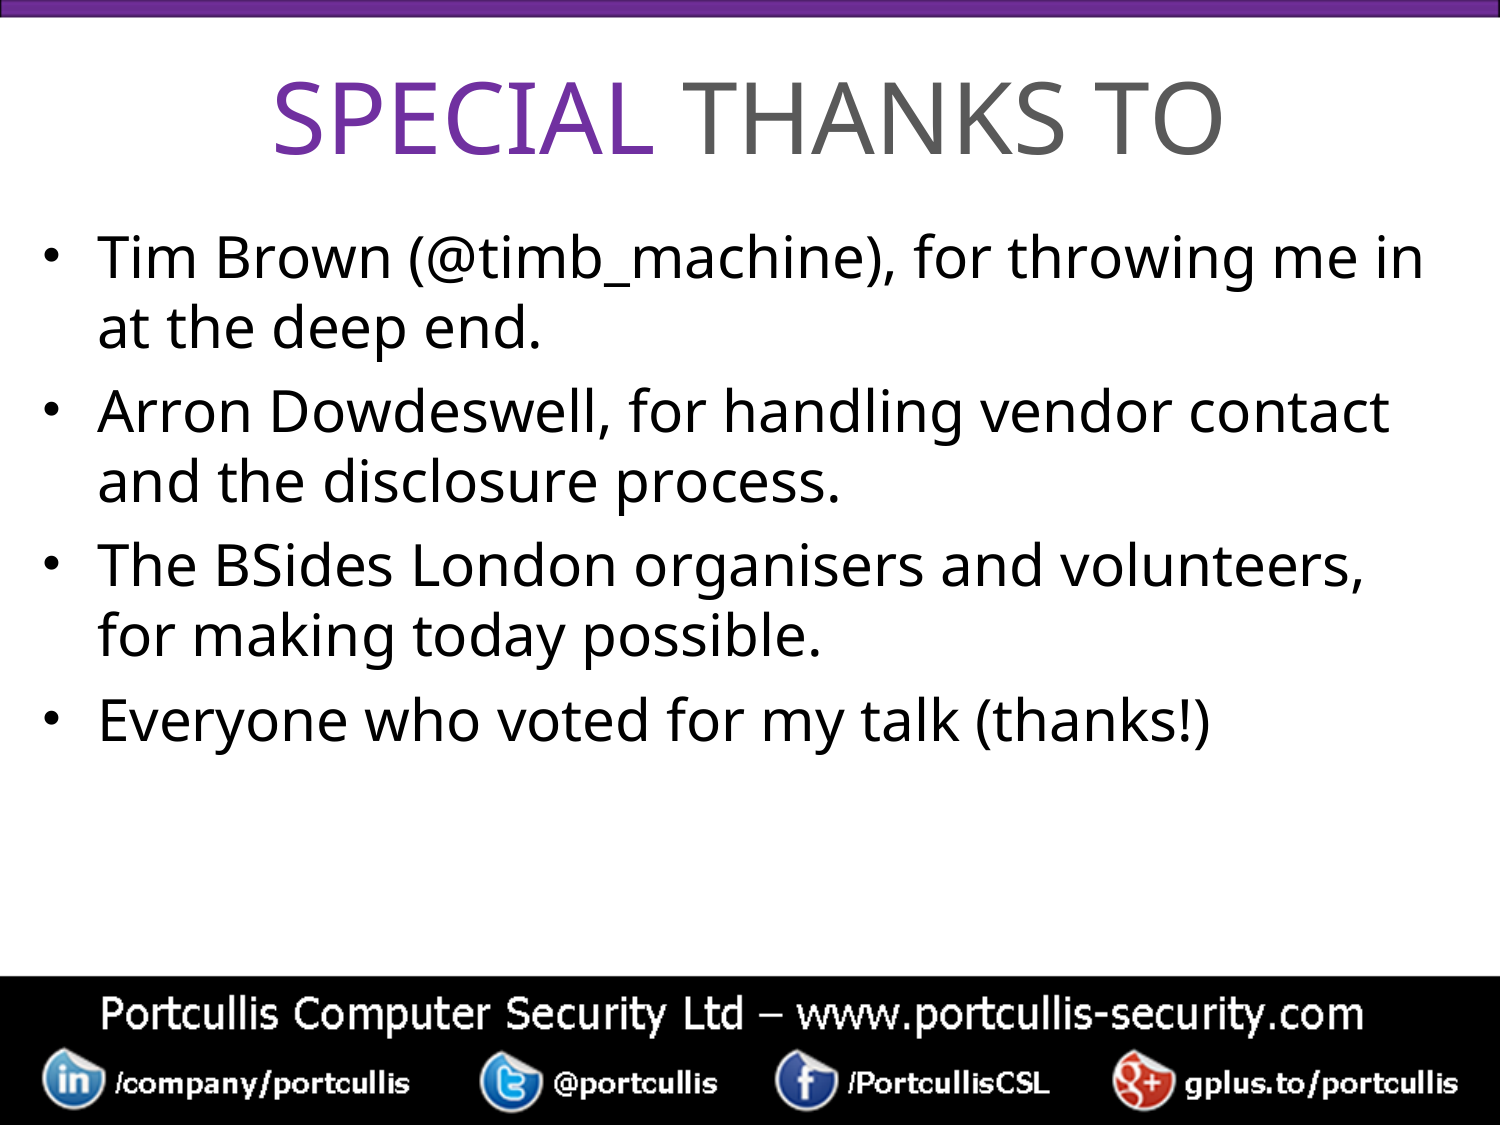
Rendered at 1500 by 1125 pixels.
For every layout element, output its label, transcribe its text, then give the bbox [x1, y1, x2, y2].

title SPECIAL THANKS TO [0, 42, 1500, 202]
picture [0, 0, 1500, 42]
list Tim Brown (@timb_machine), for throwing me in at the deep end. Arron Dowdeswell, for handling vendor contact and the disclosure process. The BSides London organisers and volunteers, for making today possible. Everyone who voted for my talk (thanks!) [41, 219, 1428, 965]
picture [0, 202, 1500, 1125]
